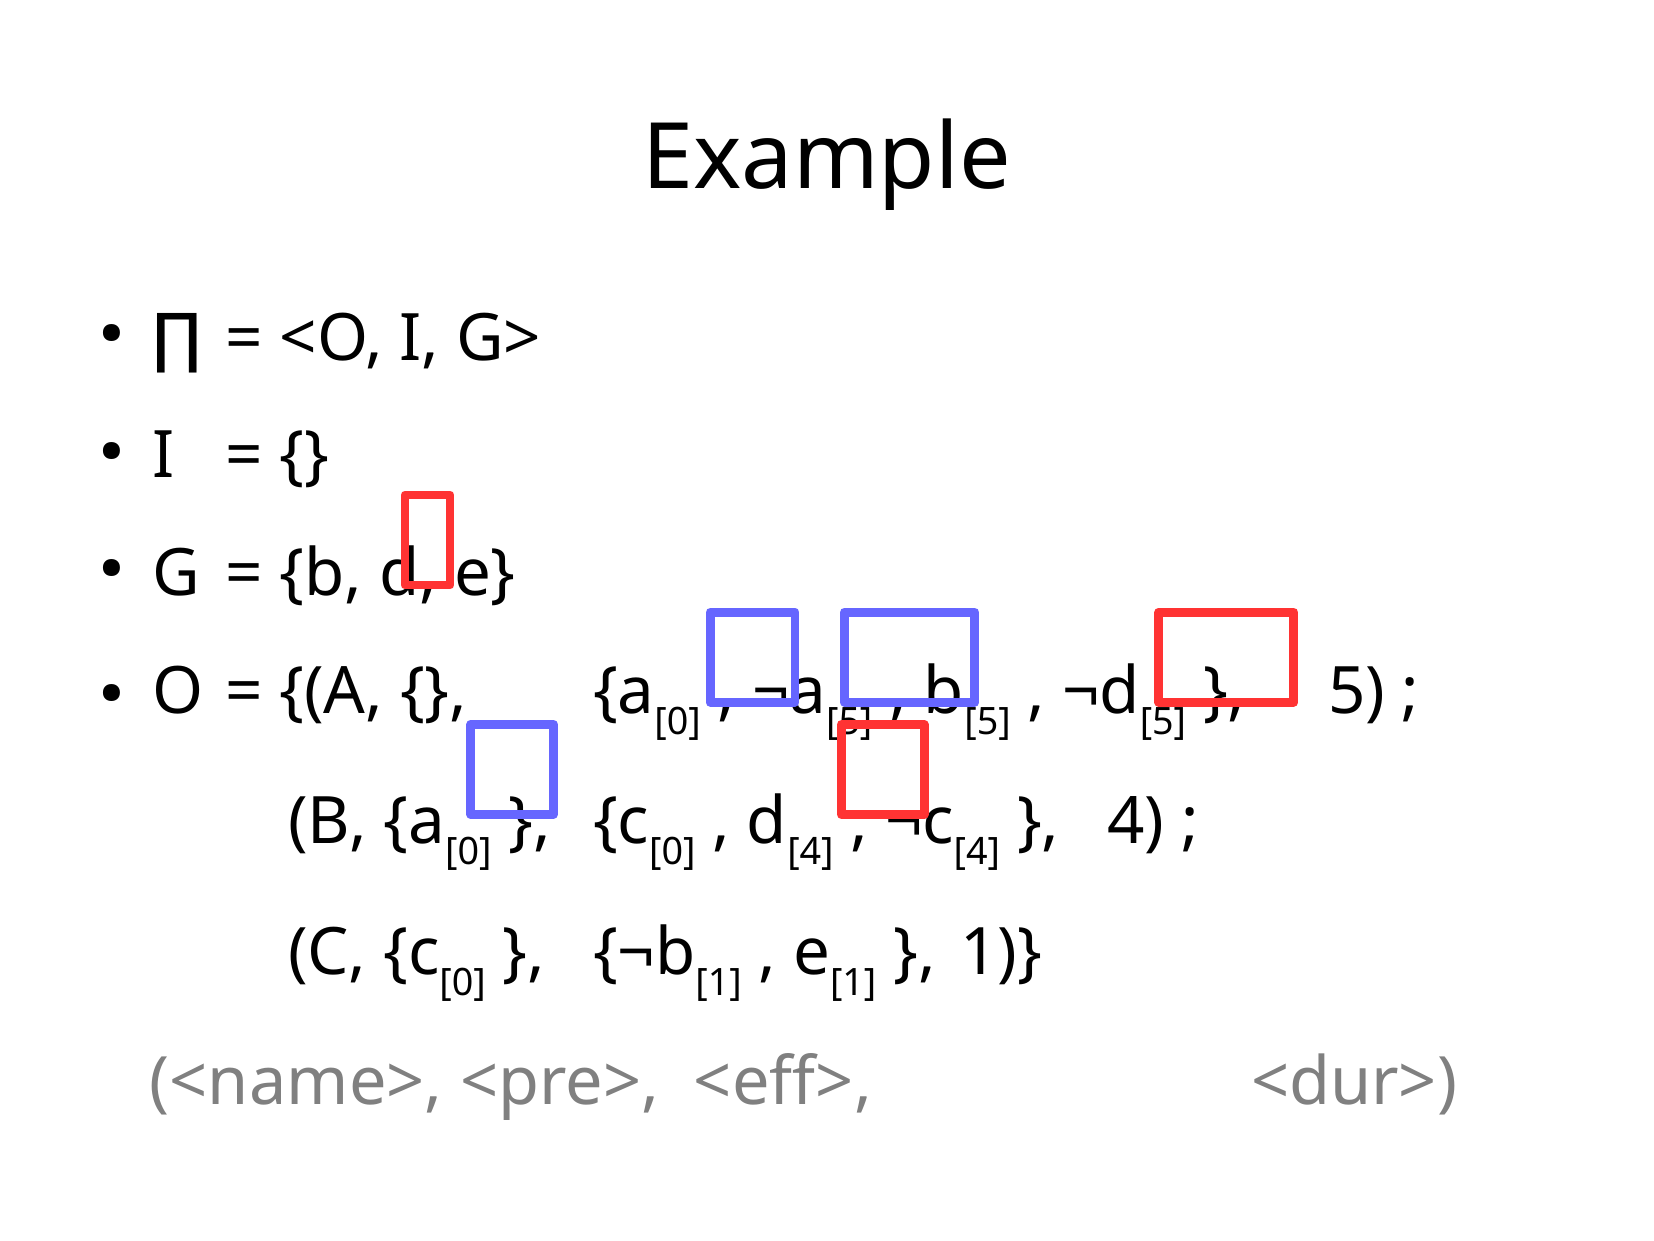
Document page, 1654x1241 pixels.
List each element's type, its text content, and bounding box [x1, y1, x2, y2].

text_box (<name>, <pre>, <eff>, <dur>) [135, 1025, 1654, 1200]
title Example [82, 49, 1571, 257]
list ∏ = <O, I, G> I = {} G = {b, d, e} O = {(A, {}, {a[0] , ¬a[5] , b[5] , ¬d[5] }, 5) ; (B, {a[0] }, {c[0] , d[4] , ¬c[4] }, 4) ; (C, {c[0] }, {¬b[1] , e[1] }, 1)} [82, 290, 1571, 1010]
